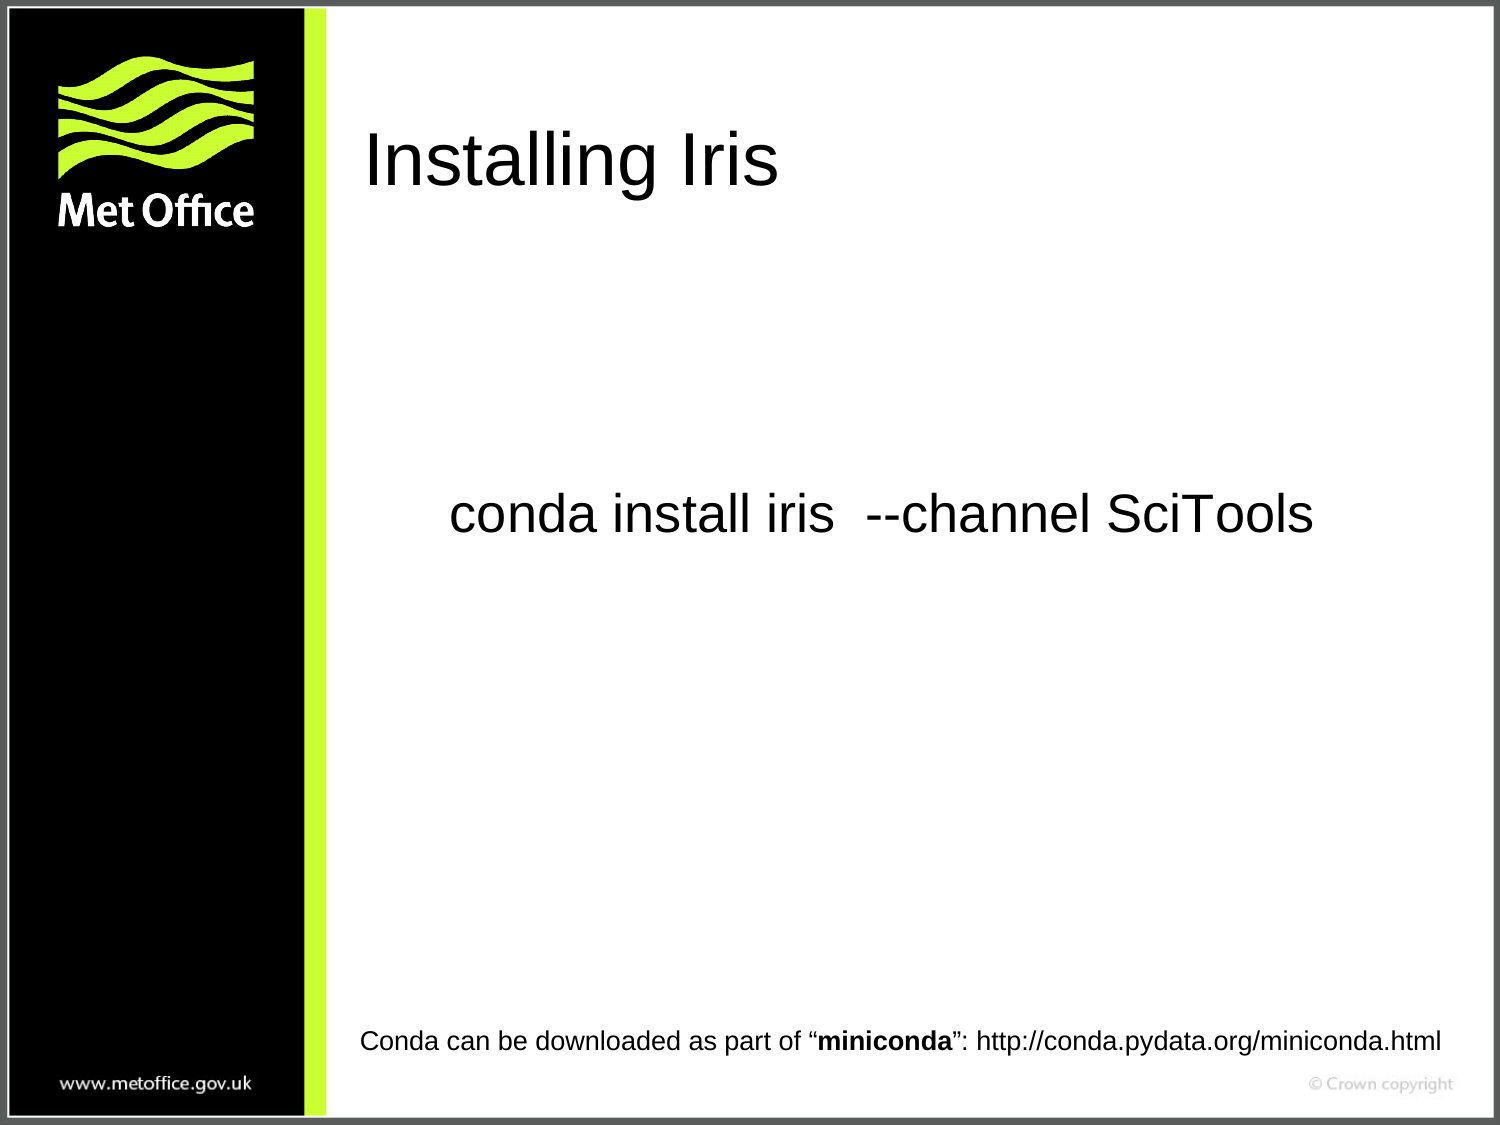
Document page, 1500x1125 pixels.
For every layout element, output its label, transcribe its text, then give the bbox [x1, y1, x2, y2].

picture [2, 2, 1498, 1123]
title Installing Iris [348, 95, 1495, 209]
text_box conda install iris --channel SciTools [435, 470, 1381, 550]
text_box Conda can be downloaded as part of “miniconda”: http://conda.pydata.org/miniconda.html [345, 1015, 1471, 1063]
